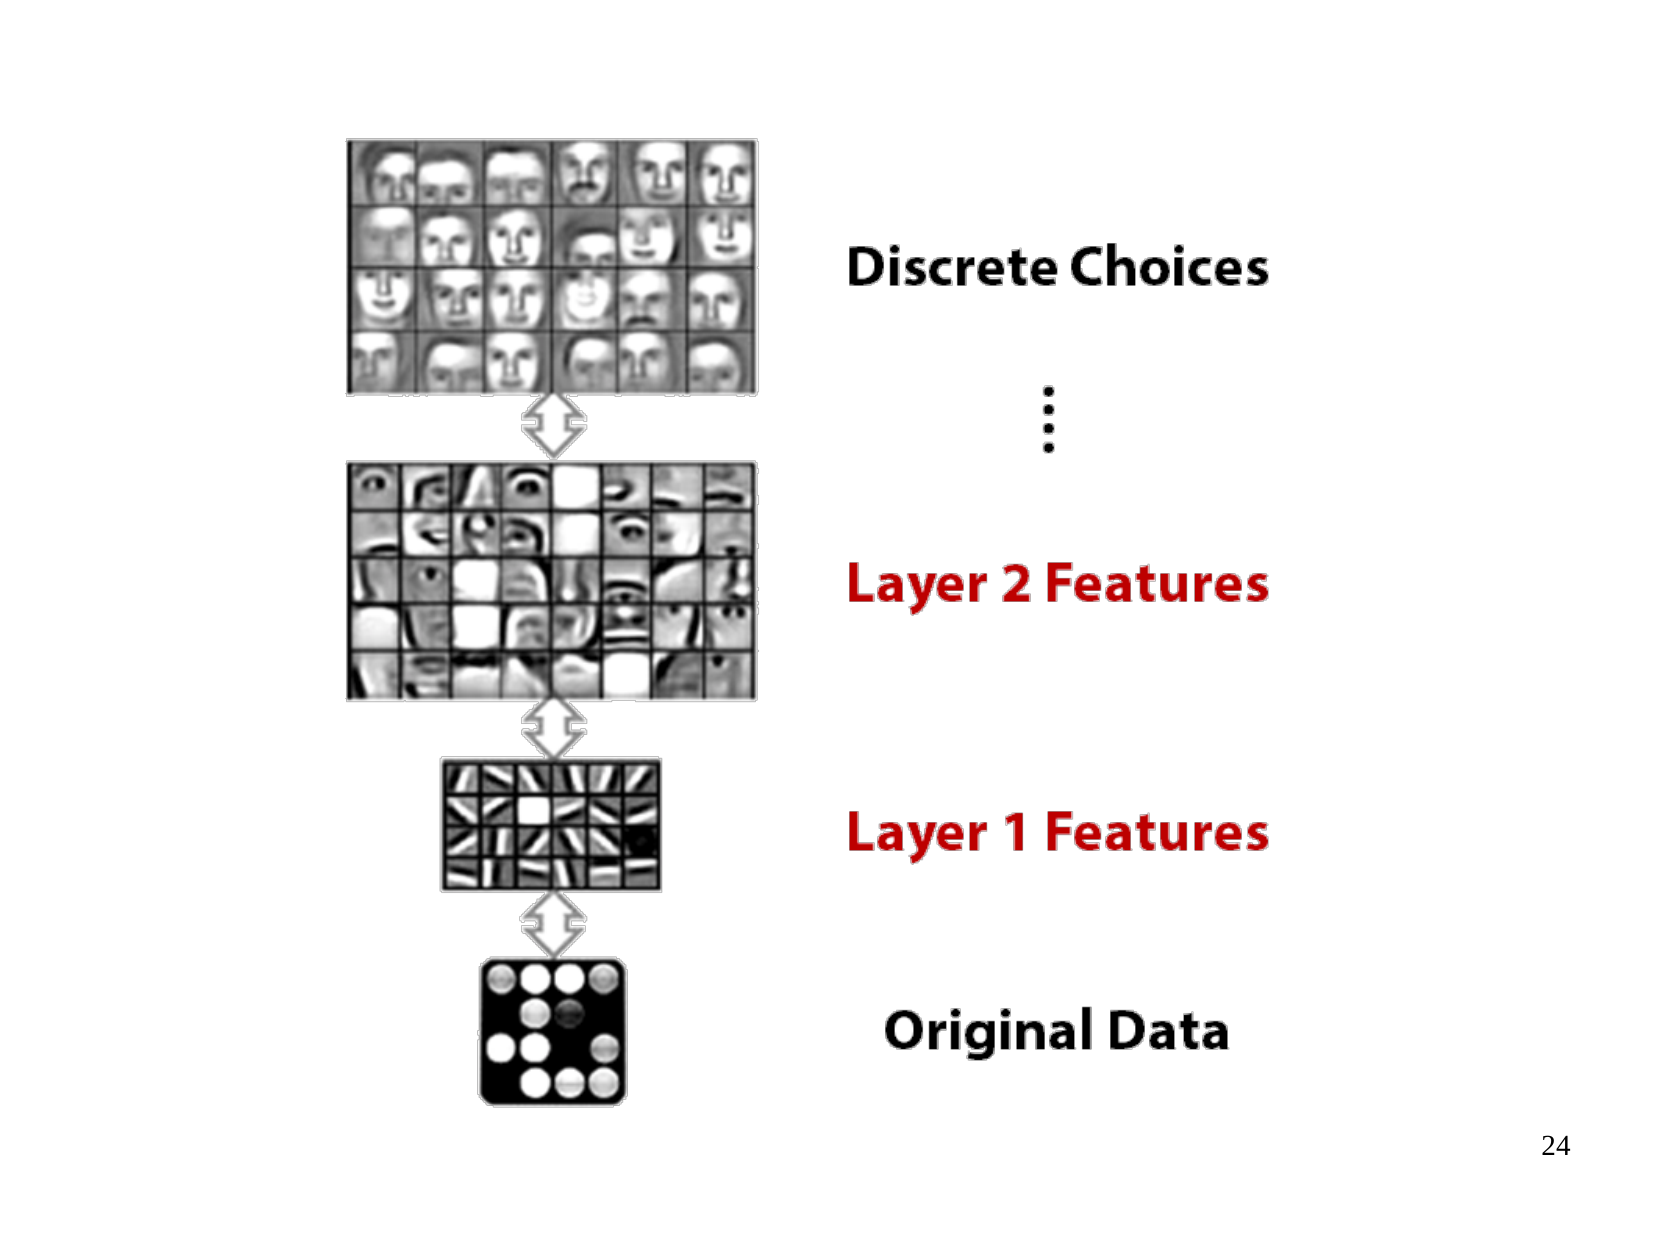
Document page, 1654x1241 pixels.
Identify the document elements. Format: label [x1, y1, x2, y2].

picture [345, 134, 1284, 1109]
